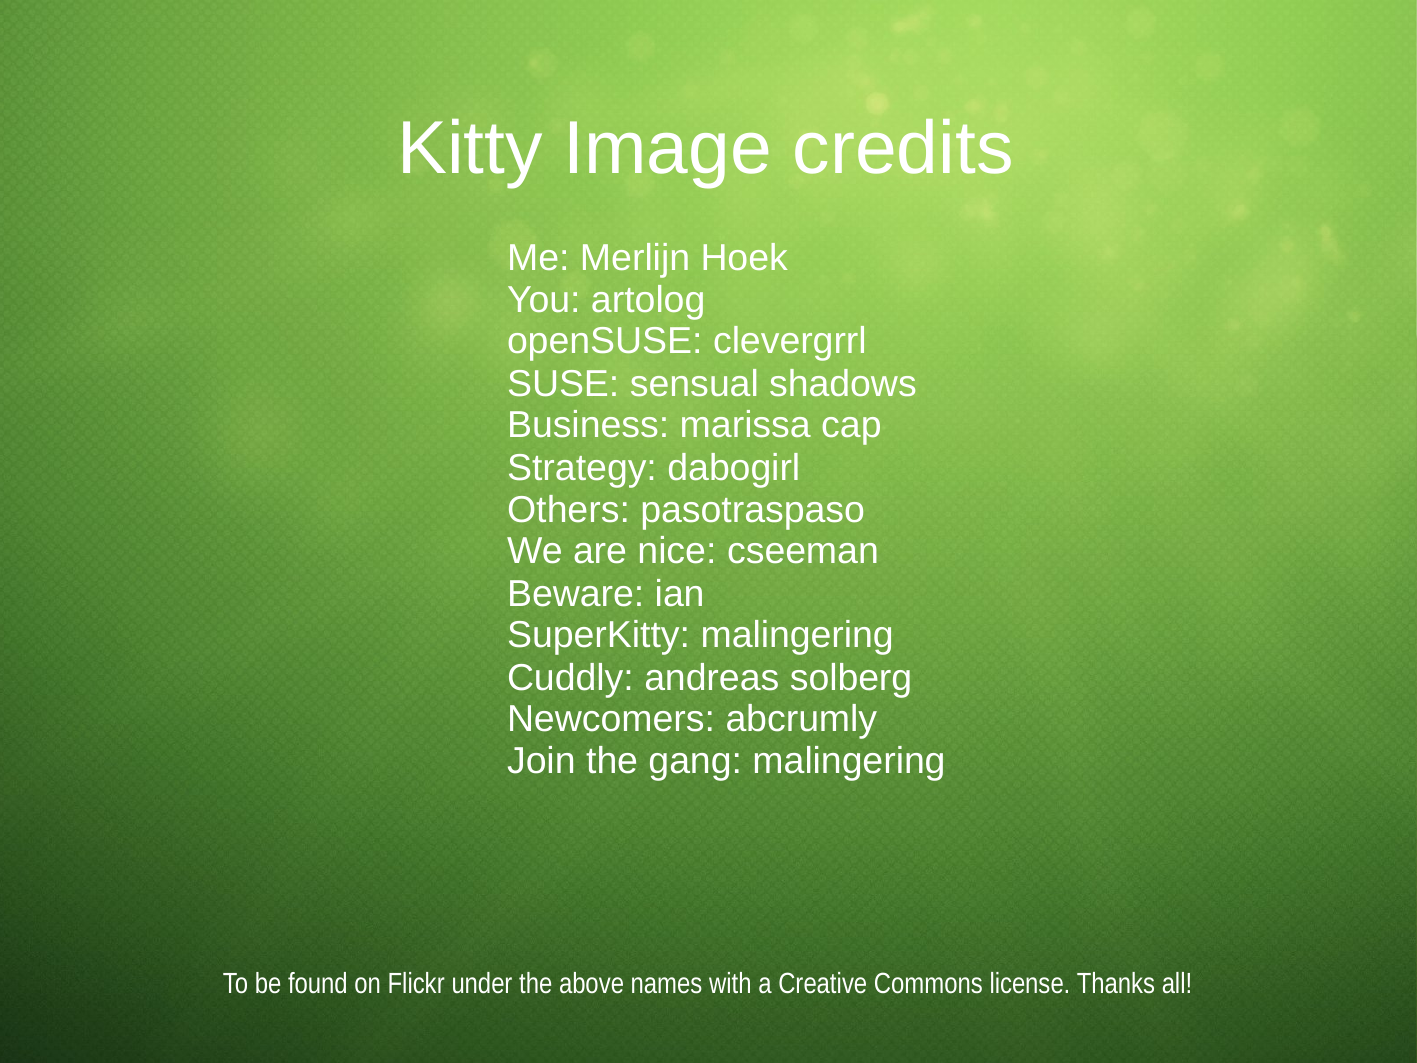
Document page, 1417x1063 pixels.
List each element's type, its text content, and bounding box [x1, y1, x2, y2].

picture [0, 0, 1417, 1063]
text_box Me: Merlijn Hoek You: artolog openSUSE: clevergrrl SUSE: sensual shadows Business: marissa cap Strategy: dabogirl Others: pasotraspaso We are nice: cseeman Beware: ian SuperKitty: malingering Cuddly: andreas solberg Newcomers: abcrumly Join the gang: malingering [492, 228, 1116, 832]
text_box To be found on Flickr under the above names with a Creative Commons license. Thanks all! [79, 959, 1337, 1008]
text_box Kitty Image credits [68, 97, 1344, 197]
